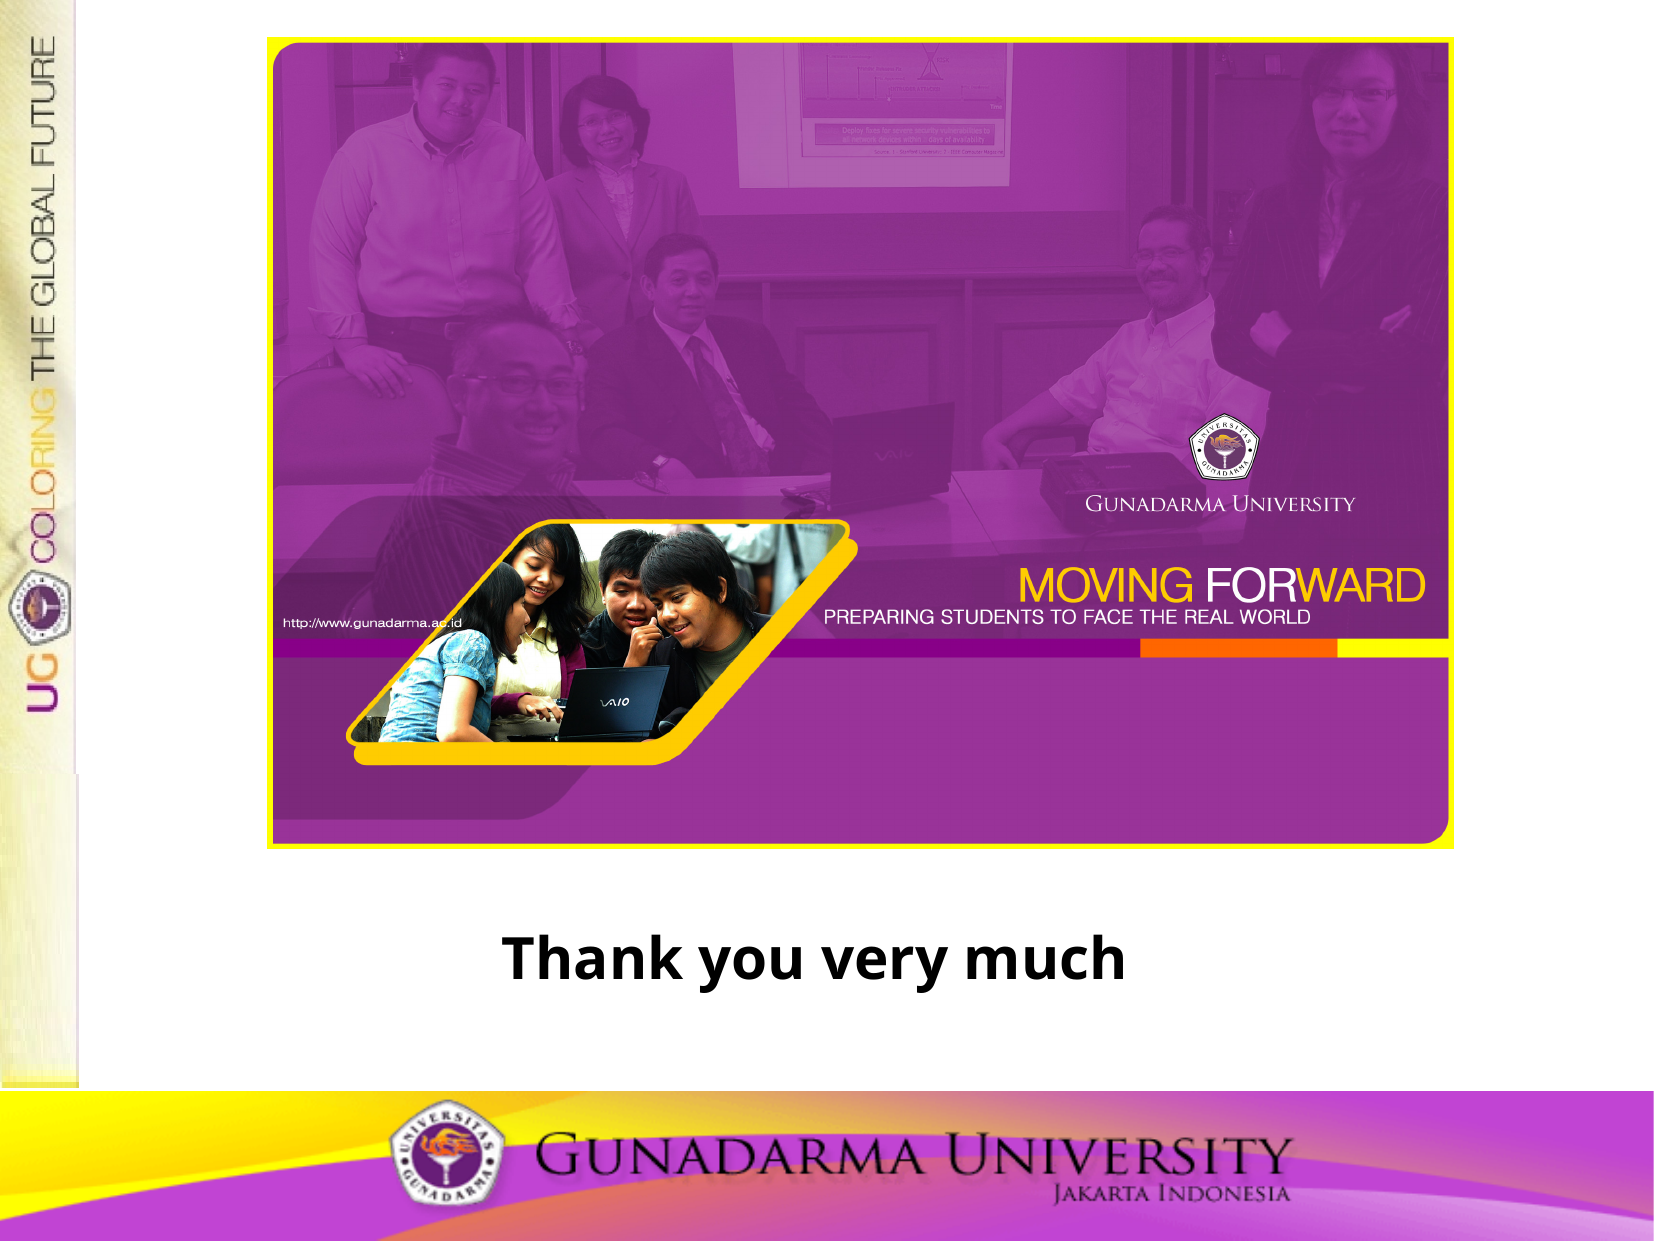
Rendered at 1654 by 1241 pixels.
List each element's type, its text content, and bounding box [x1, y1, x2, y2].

picture [0, 0, 79, 1088]
picture [0, 1091, 1654, 1241]
text_box Thank you very much [487, 910, 1221, 1002]
picture [267, 37, 1454, 849]
